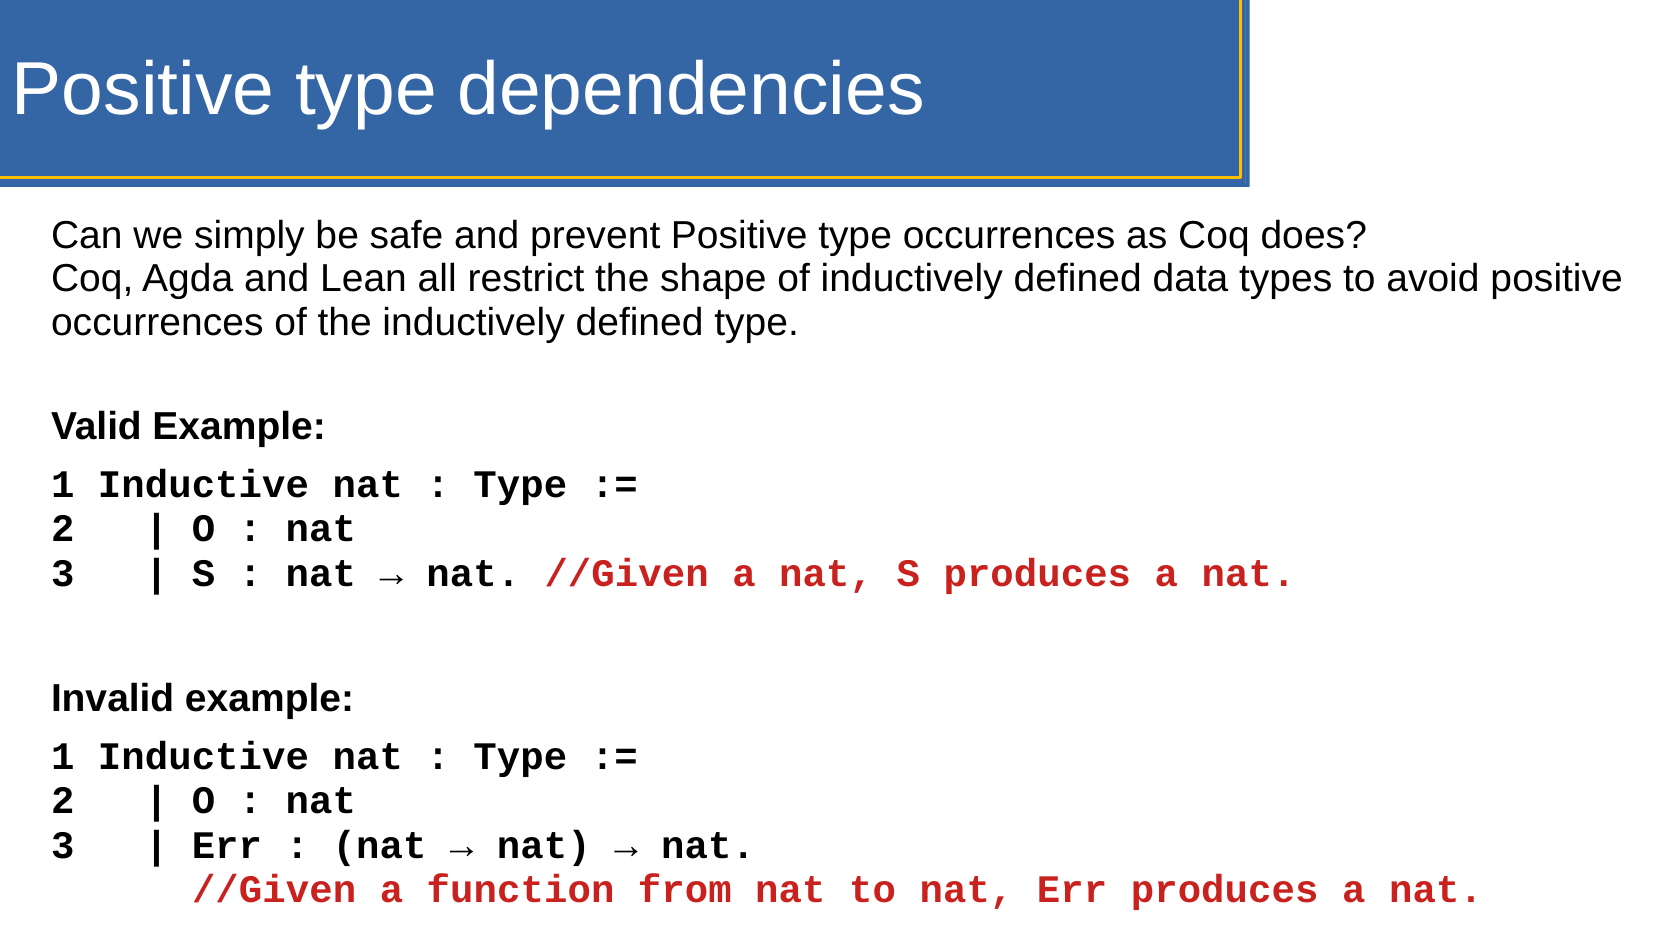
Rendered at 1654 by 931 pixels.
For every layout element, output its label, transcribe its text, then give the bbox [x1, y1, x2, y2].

title Positive type dependencies [11, 4, 1238, 173]
list Can we simply be safe and prevent Positive type occurrences as Coq does? Coq, Agda and Lean all restrict the shape of inductively defined data types to avoid positive occurrences of the inductively defined type. Valid Example: 1 Inductive nat : Type := 2 | O : nat 3 | S : nat → nat. //Given a nat, S produces a nat. Invalid example: 1 Inductive nat : Type := 2 | O : nat 3 | Err : (nat → nat) → nat. //Given a function from nat to nat, Err produces a nat. [0, 213, 1651, 919]
